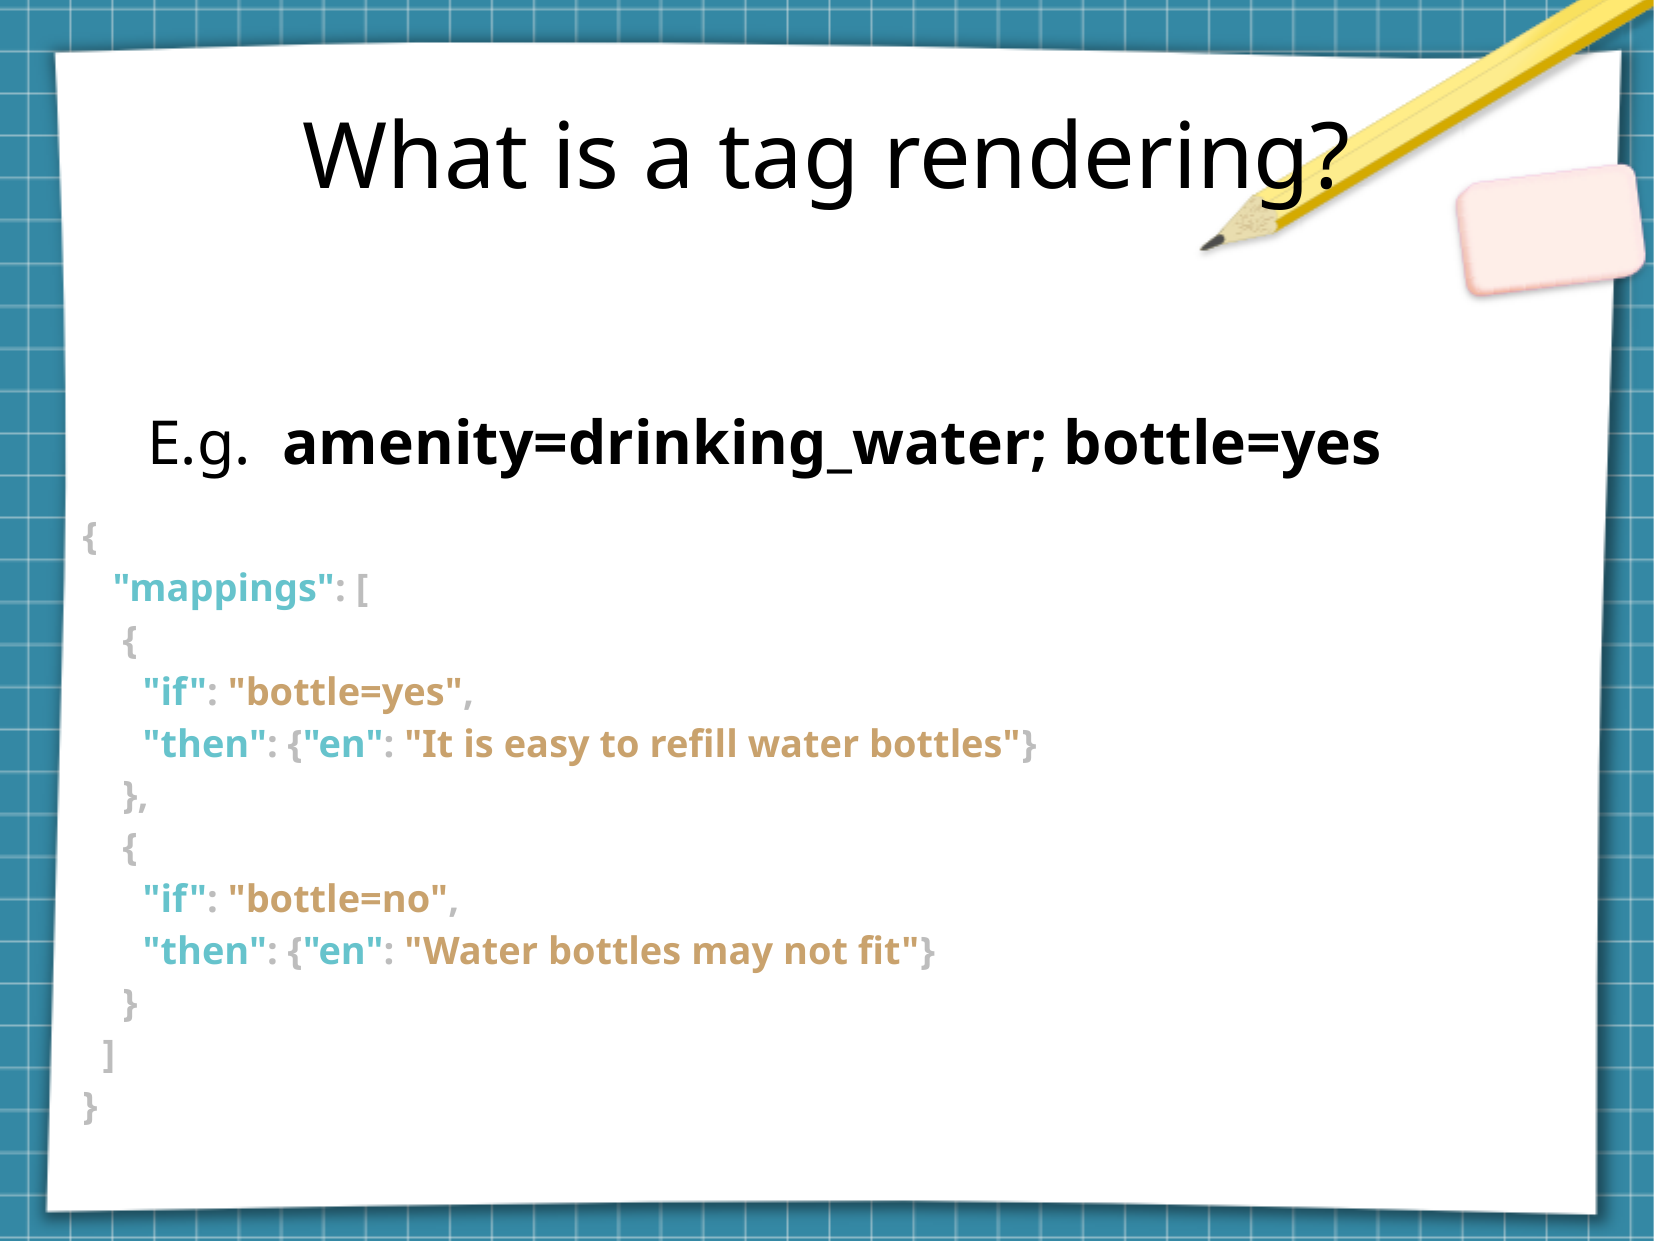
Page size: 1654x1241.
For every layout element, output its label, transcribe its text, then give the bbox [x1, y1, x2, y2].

list E.g. amenity=drinking_water; bottle=yes { "mappings": [ { "if": "bottle=yes", "then": {"en": "It is easy to refill water bottles"} }, { "if": "bottle=no", "then": {"en": "Water bottles may not fit"} } ] } [82, 290, 1571, 1139]
picture [0, 0, 1654, 1241]
title What is a tag rendering? [82, 49, 1571, 257]
